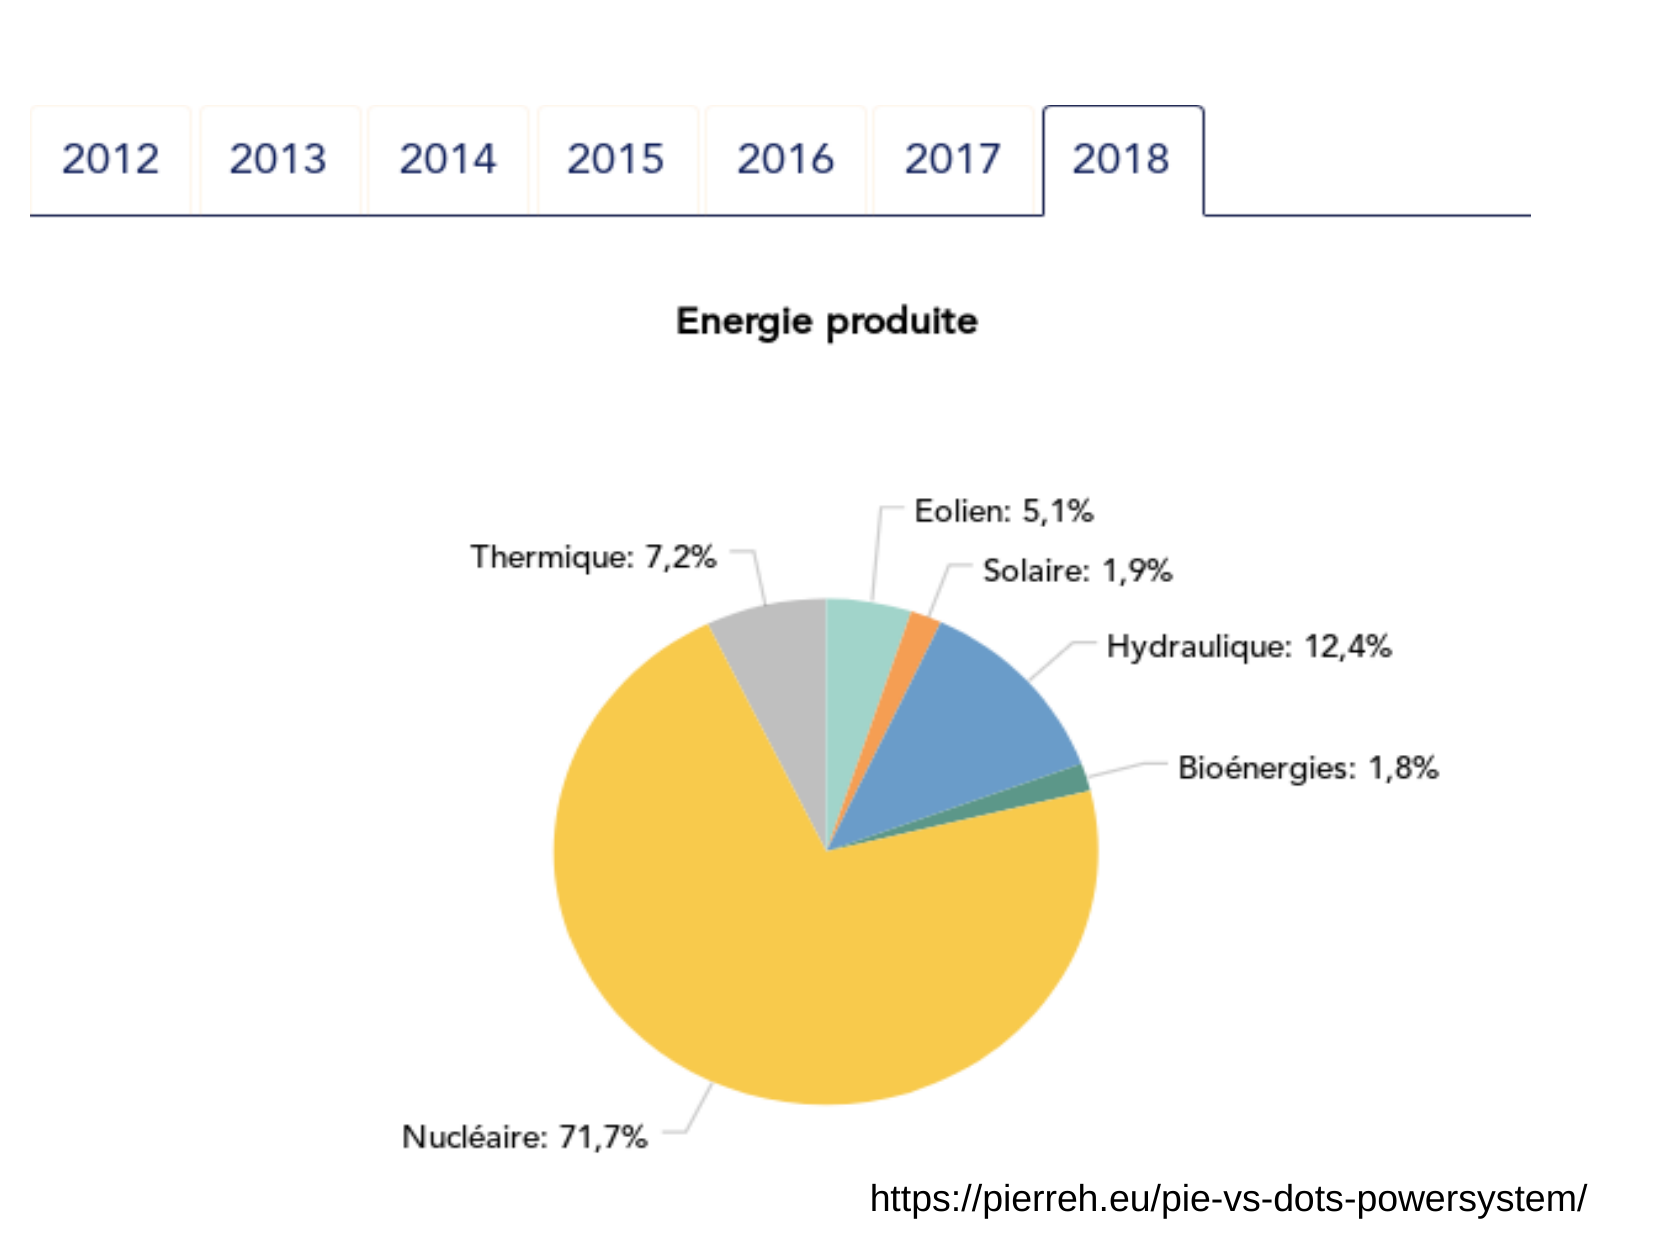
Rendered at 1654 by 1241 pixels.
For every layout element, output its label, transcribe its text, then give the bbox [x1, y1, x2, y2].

picture [30, 105, 1531, 1216]
text_box https://pierreh.eu/pie-vs-dots-powersystem/ [855, 1170, 1604, 1227]
